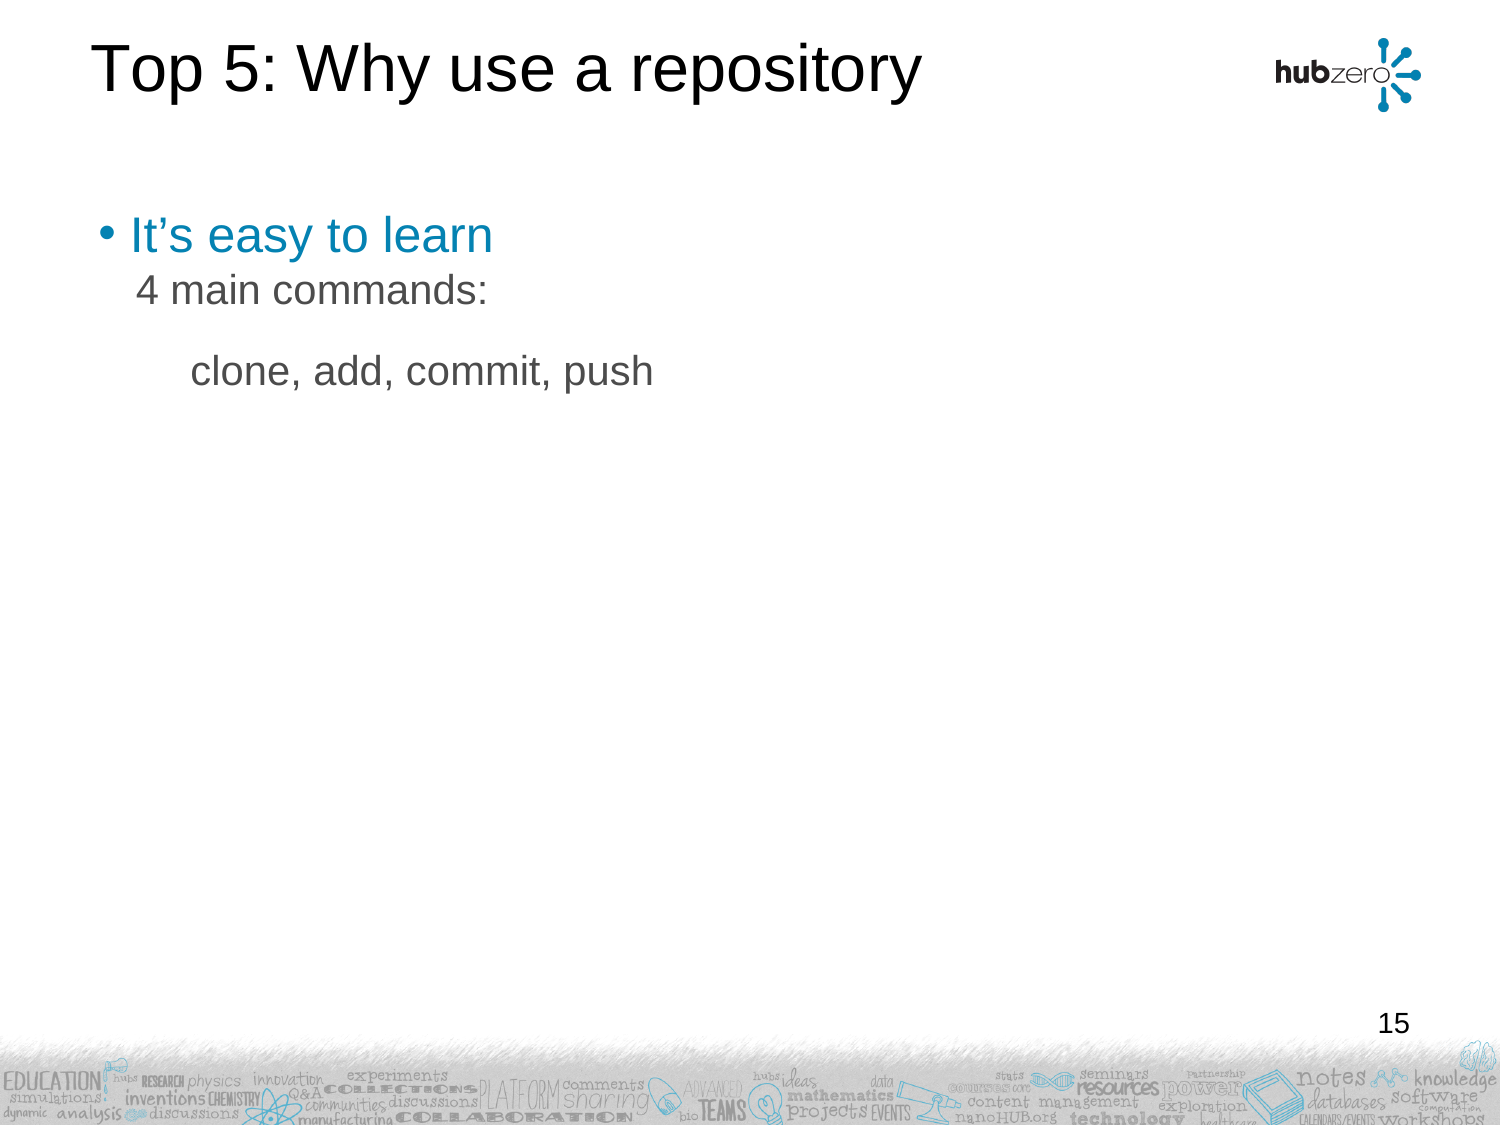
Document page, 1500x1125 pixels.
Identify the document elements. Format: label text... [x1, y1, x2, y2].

picture [0, 1034, 1500, 1125]
text_box It’s easy to learn 4 main commands: clone, add, commit, push [83, 195, 670, 402]
text_box <number> [1074, 991, 1426, 1052]
text_box Top 5: Why use a repository [75, 17, 1426, 136]
